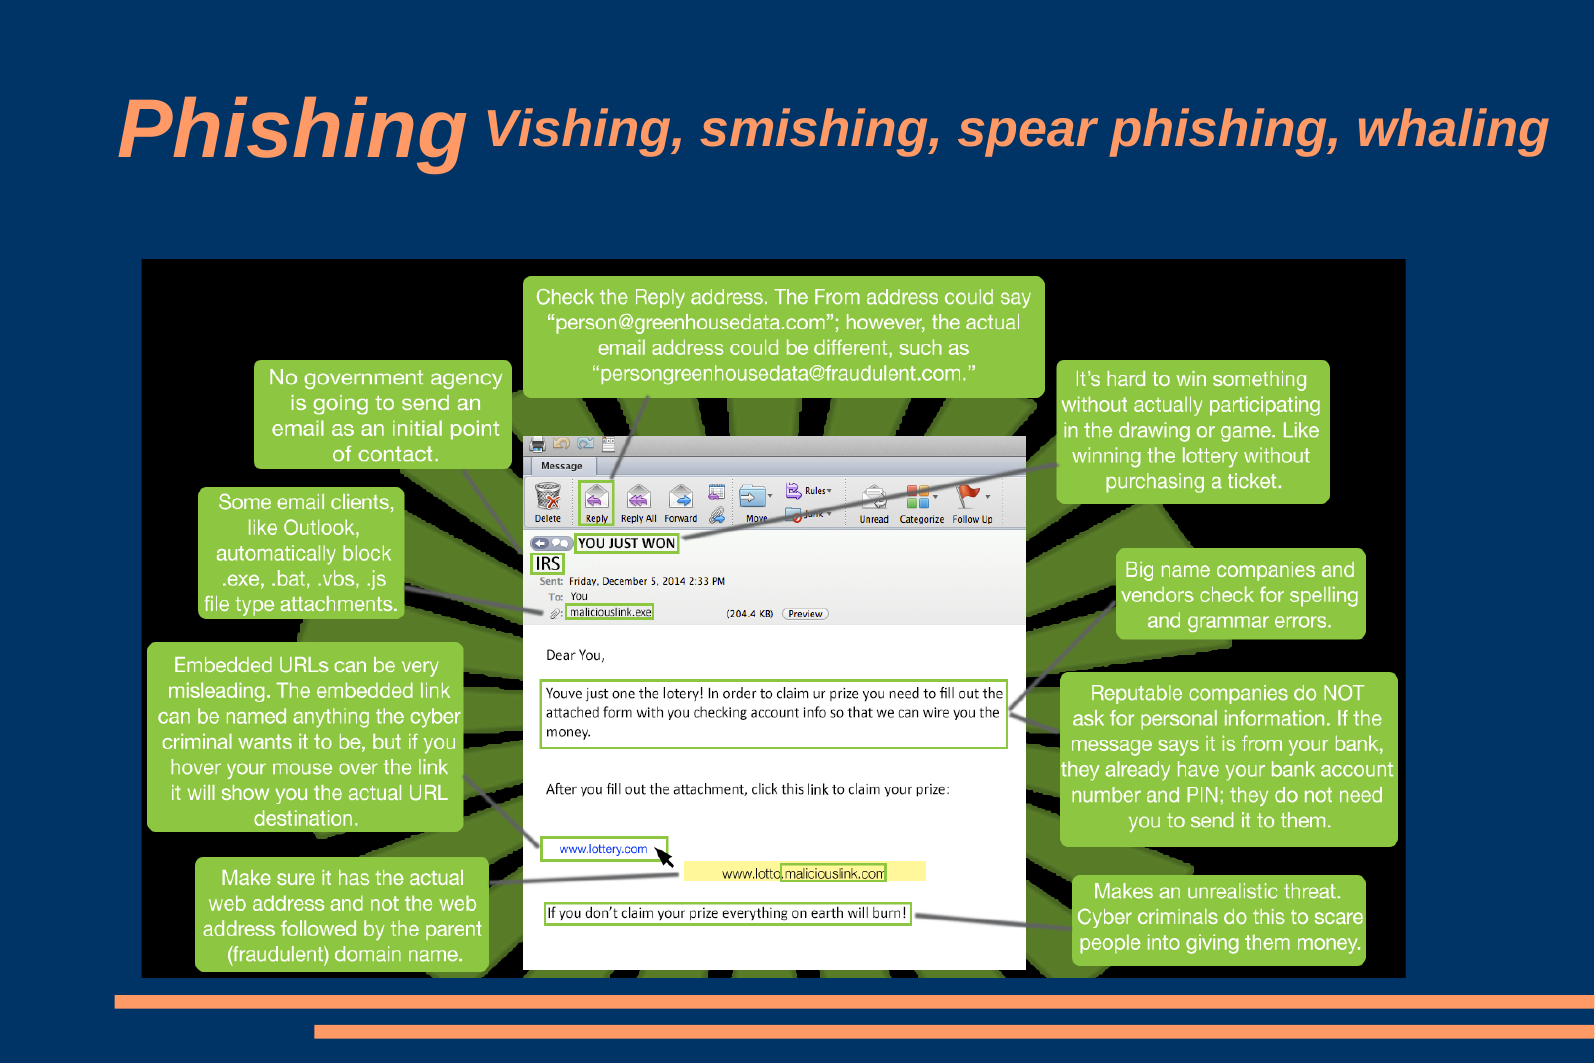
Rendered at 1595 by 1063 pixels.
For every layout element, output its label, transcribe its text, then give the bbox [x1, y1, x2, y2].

title Vishing, smishing, spear phishing, whaling [483, 39, 1595, 218]
title Phishing [117, 39, 483, 218]
picture [141, 259, 1406, 978]
